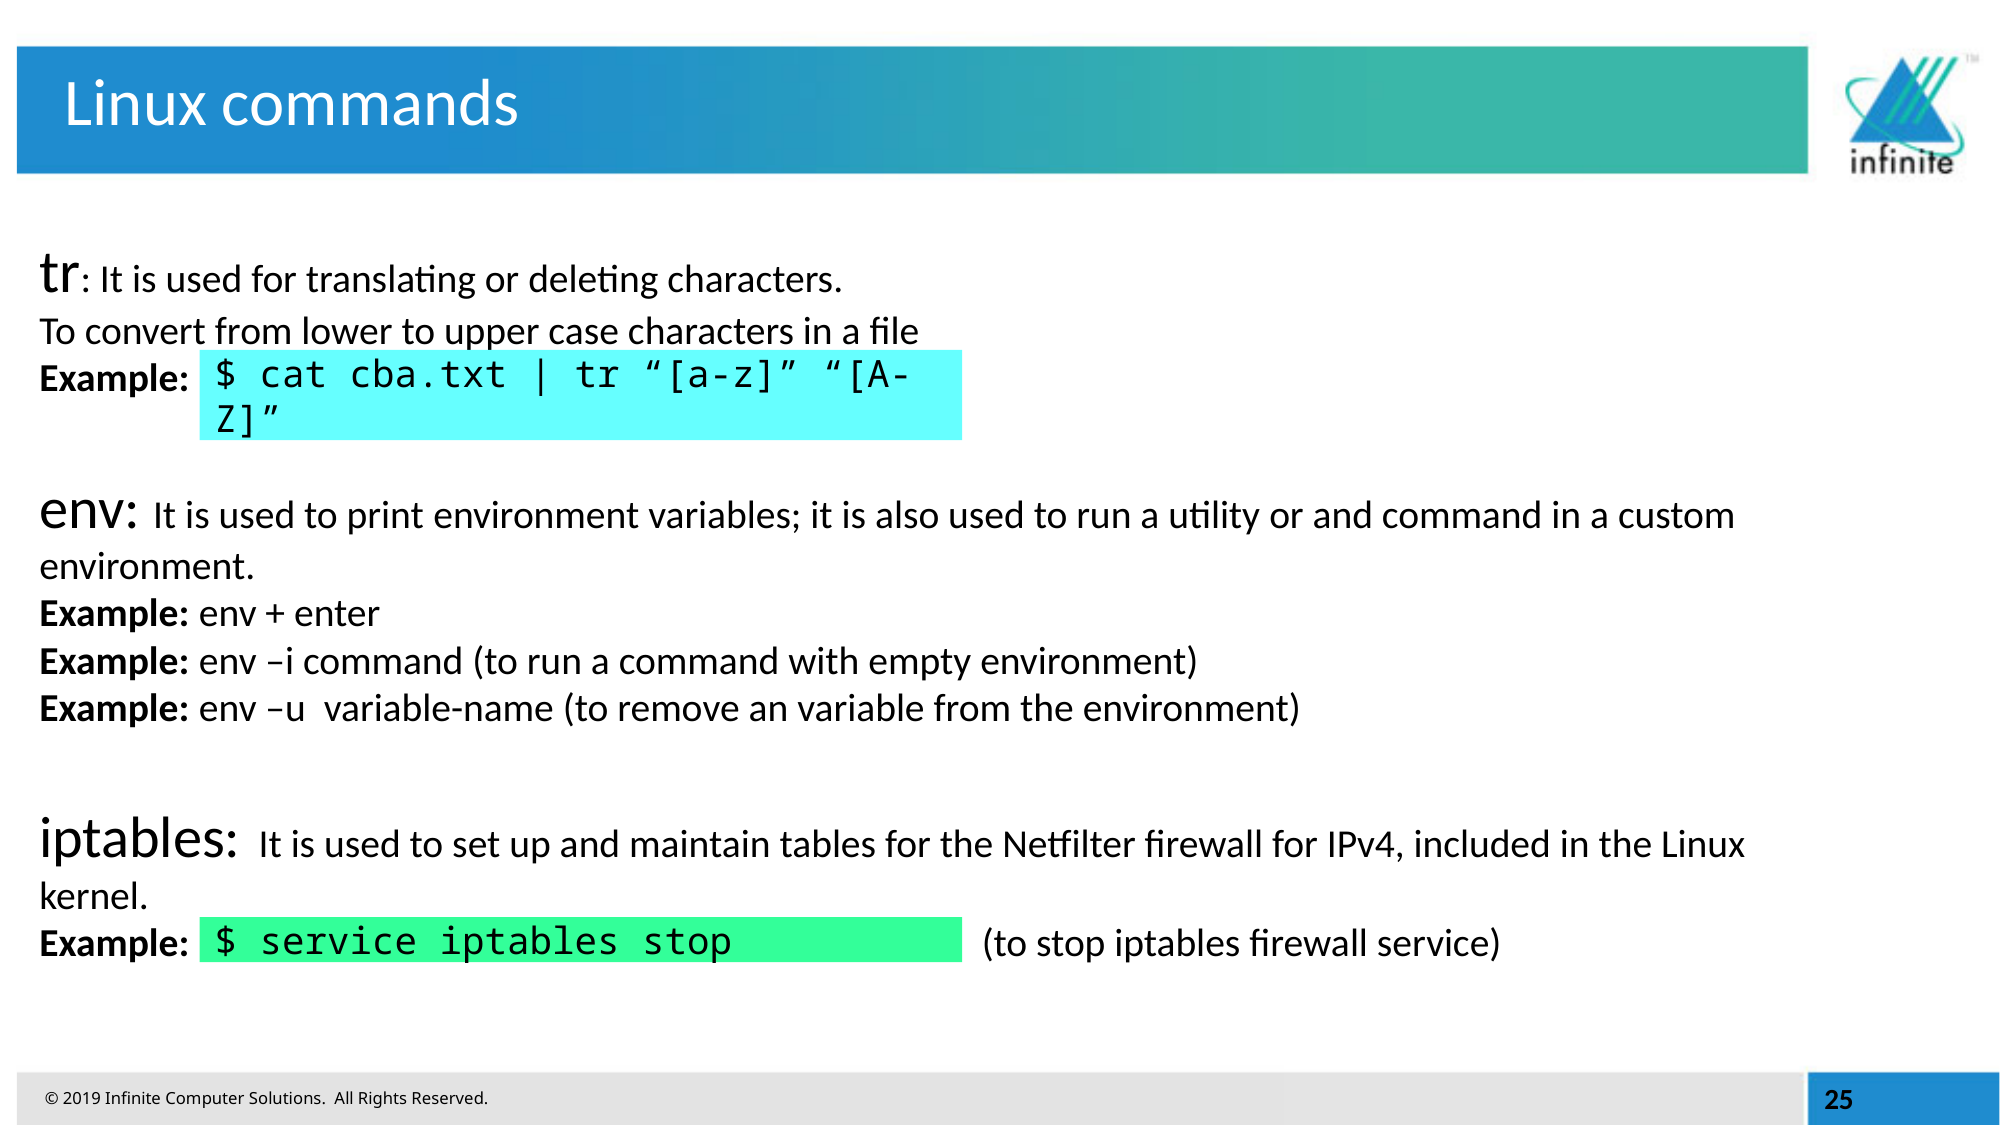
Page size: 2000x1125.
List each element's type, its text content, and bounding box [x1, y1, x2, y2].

text_box tr: It is used for translating or deleting characters. To convert from lower to upper case characters in a file Example: env: It is used to print environment variables; it is also used to run a utility or and command in a custom environment. Example: env + enter Example: env –i command (to run a command with empty environment) Example: env –u variable-name (to remove an variable from the environment) iptables: It is used to set up and maintain tables for the Netfilter firewall for IPv4, included in the Linux kernel. Example: (to stop iptables firewall service) [24, 224, 1813, 1090]
text_box $ cat cba.txt | tr “[a-z]” “[A-Z]” [199, 349, 963, 441]
picture [16, 0, 2000, 1125]
title Linux commands [49, 51, 1913, 182]
slide_number <number> [1662, 1073, 2000, 1125]
text_box $ service iptables stop [199, 917, 963, 963]
